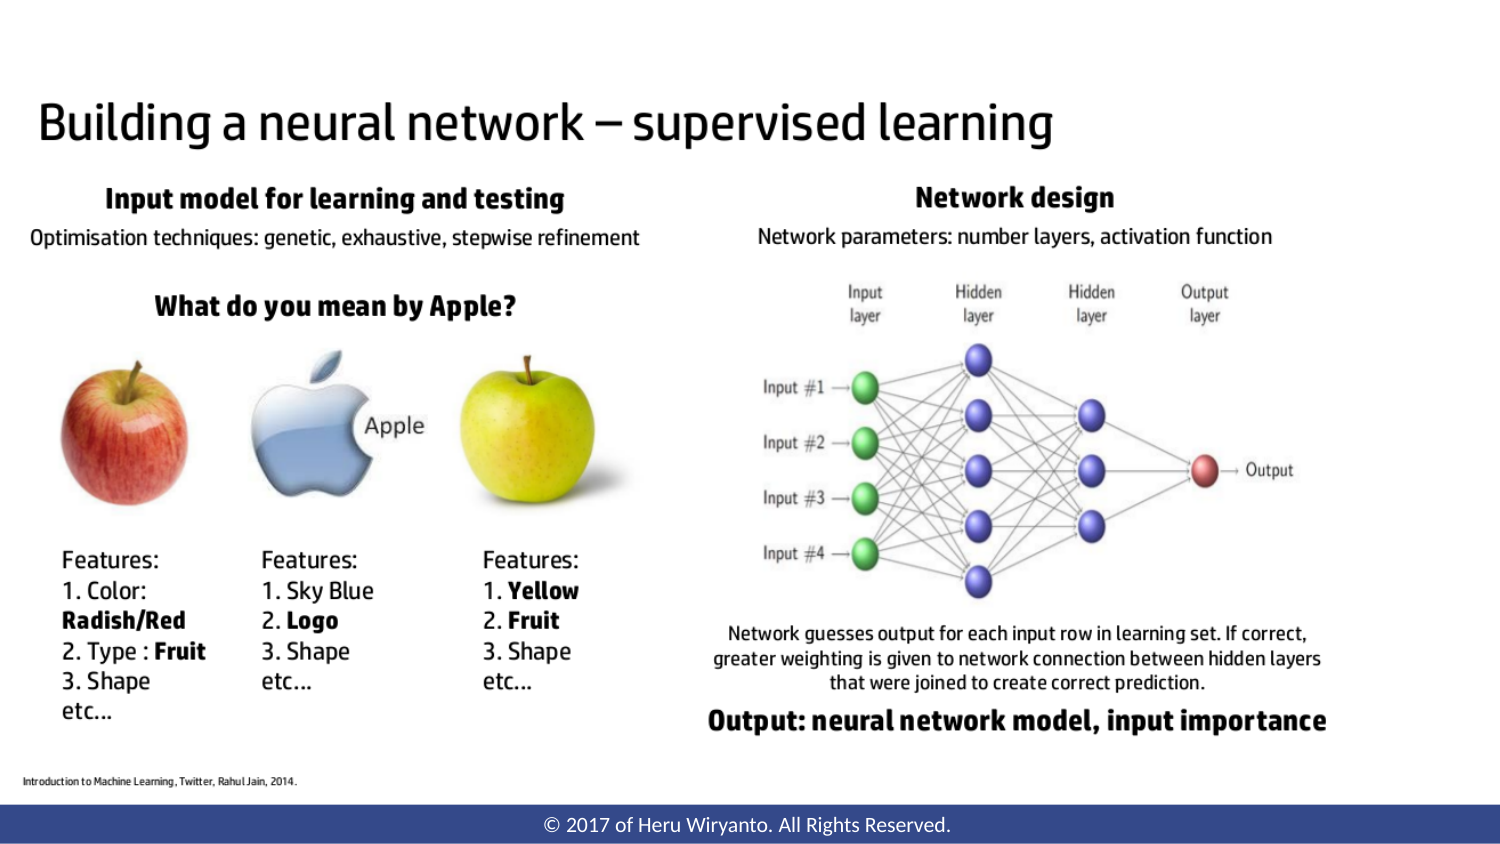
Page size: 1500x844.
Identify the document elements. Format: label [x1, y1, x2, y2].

picture [7, 91, 1335, 791]
title [103, 44, 1397, 208]
